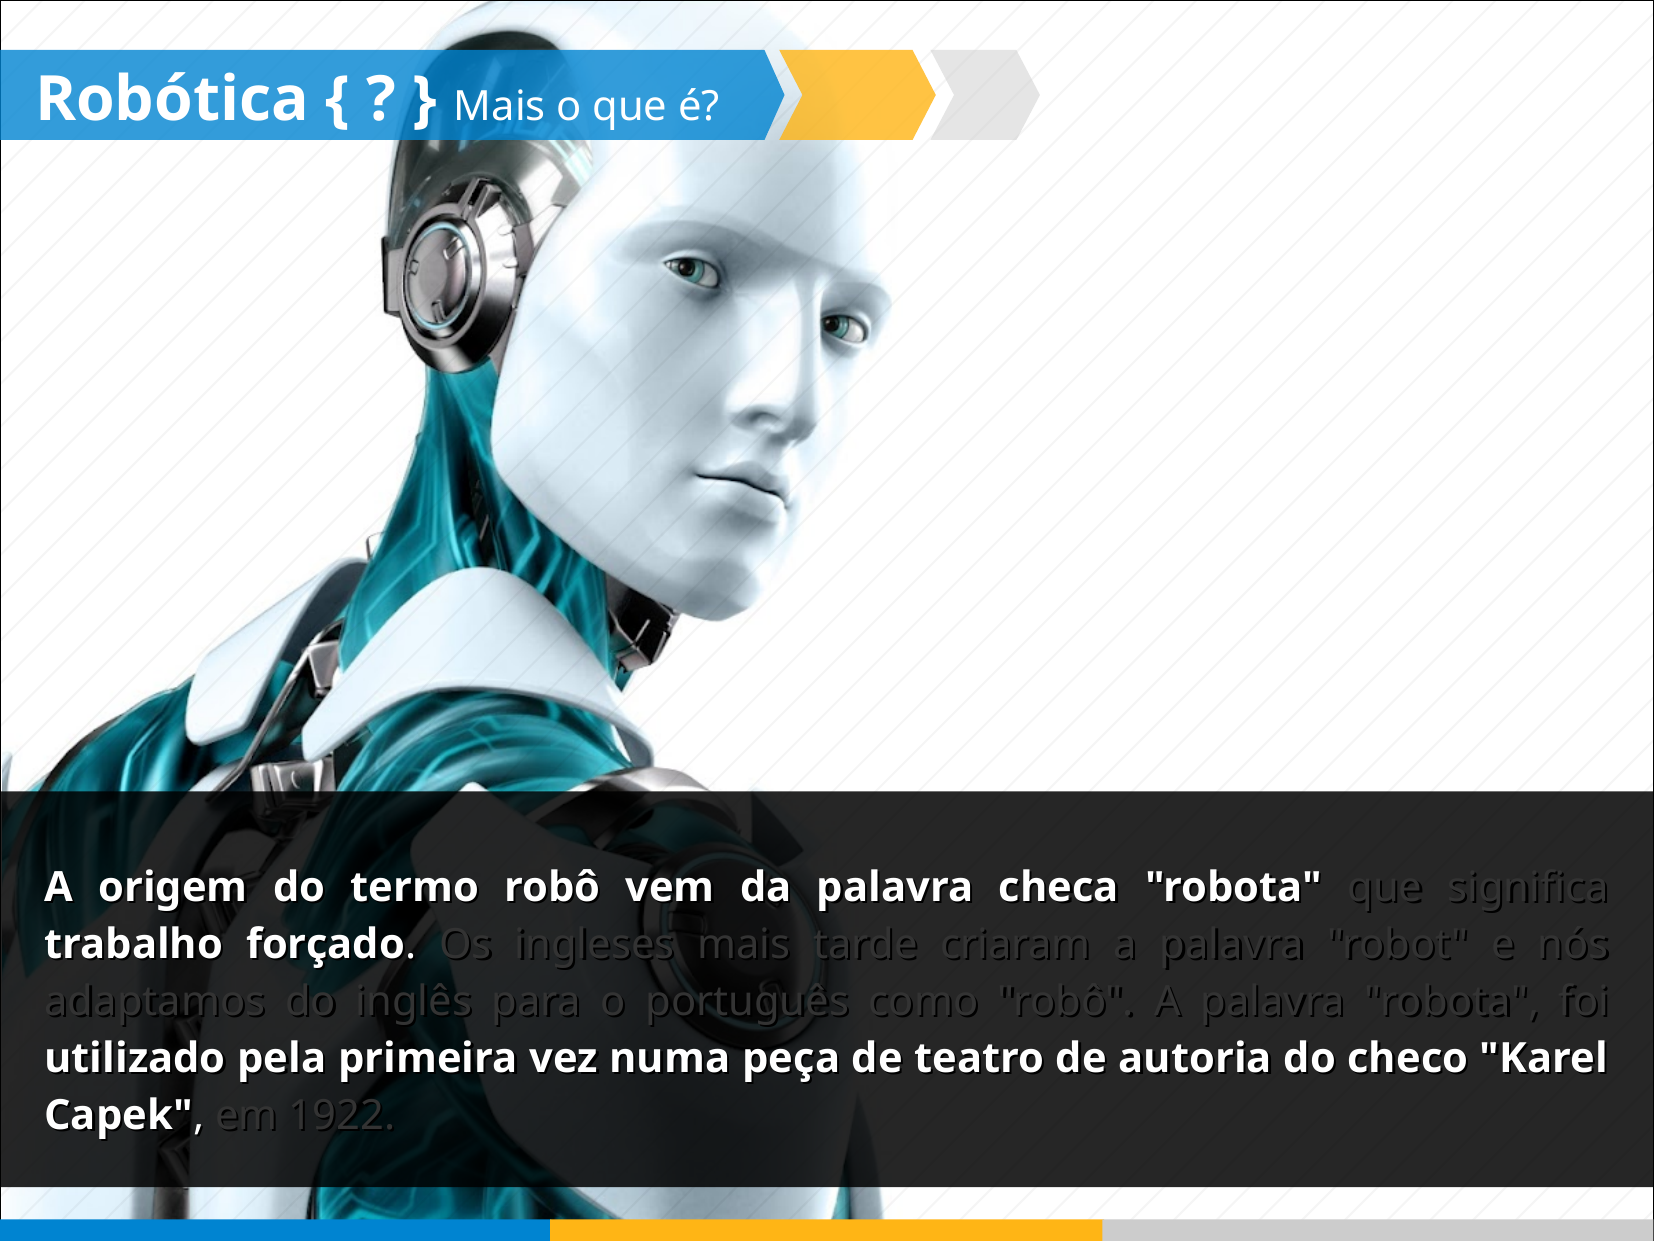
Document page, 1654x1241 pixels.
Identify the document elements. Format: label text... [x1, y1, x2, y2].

text_box A origem do termo robô vem da palavra checa "robota" que significa trabalho forçado. Os ingleses mais tarde criaram a palavra "robot" e nós adaptamos do inglês para o português como "robô". A palavra "robota", foi utilizado pela primeira vez numa peça de teatro de autoria do checo "Karel Capek", em 1922. [29, 849, 1625, 1130]
text_box Robótica { ? } Mais o que é? [20, 32, 778, 144]
text_box [0, 0, 1654, 1241]
